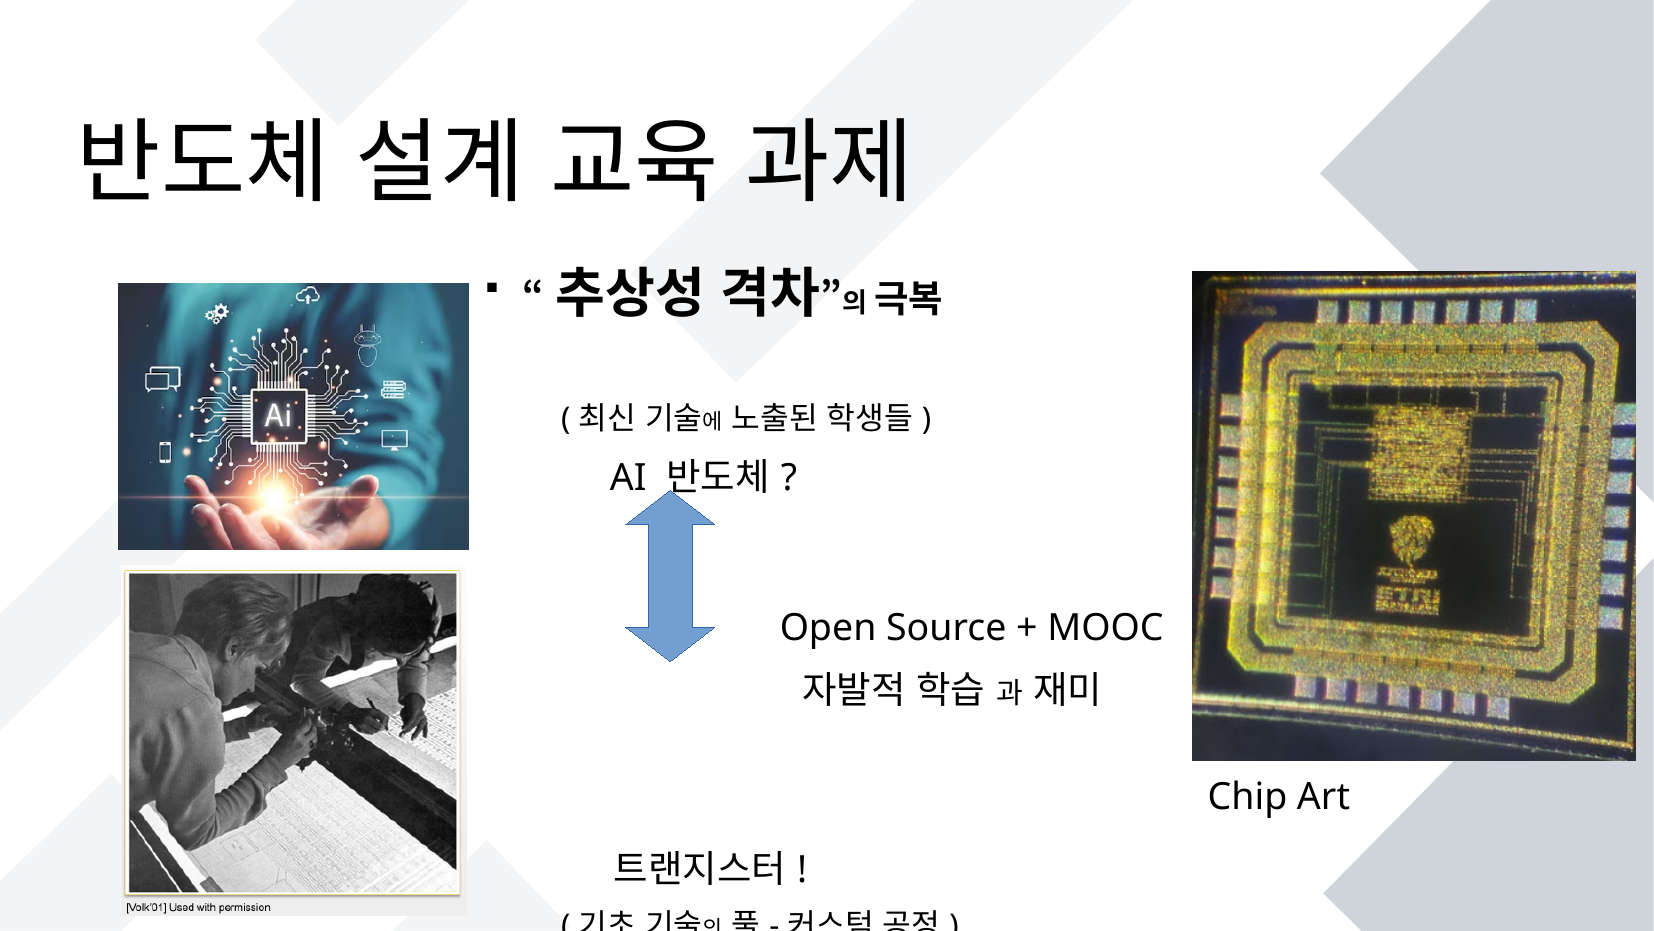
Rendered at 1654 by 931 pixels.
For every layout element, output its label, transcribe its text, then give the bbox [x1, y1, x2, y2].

title 반도체 설계 교육 과제 [76, 76, 1565, 233]
text_box “추상성 격차”의 극복 (최신 기술에 노출된 학생들) AI 반도체? Open Source + MOOC 자발적 학습 과 재미 트랜지스터! (기초 기술의 풀-커스텀 공정) [472, 230, 1223, 802]
picture [121, 565, 467, 916]
picture [1192, 271, 1636, 762]
text_box Chip Art [1192, 761, 1577, 821]
picture [118, 283, 469, 550]
text_box [625, 490, 715, 662]
